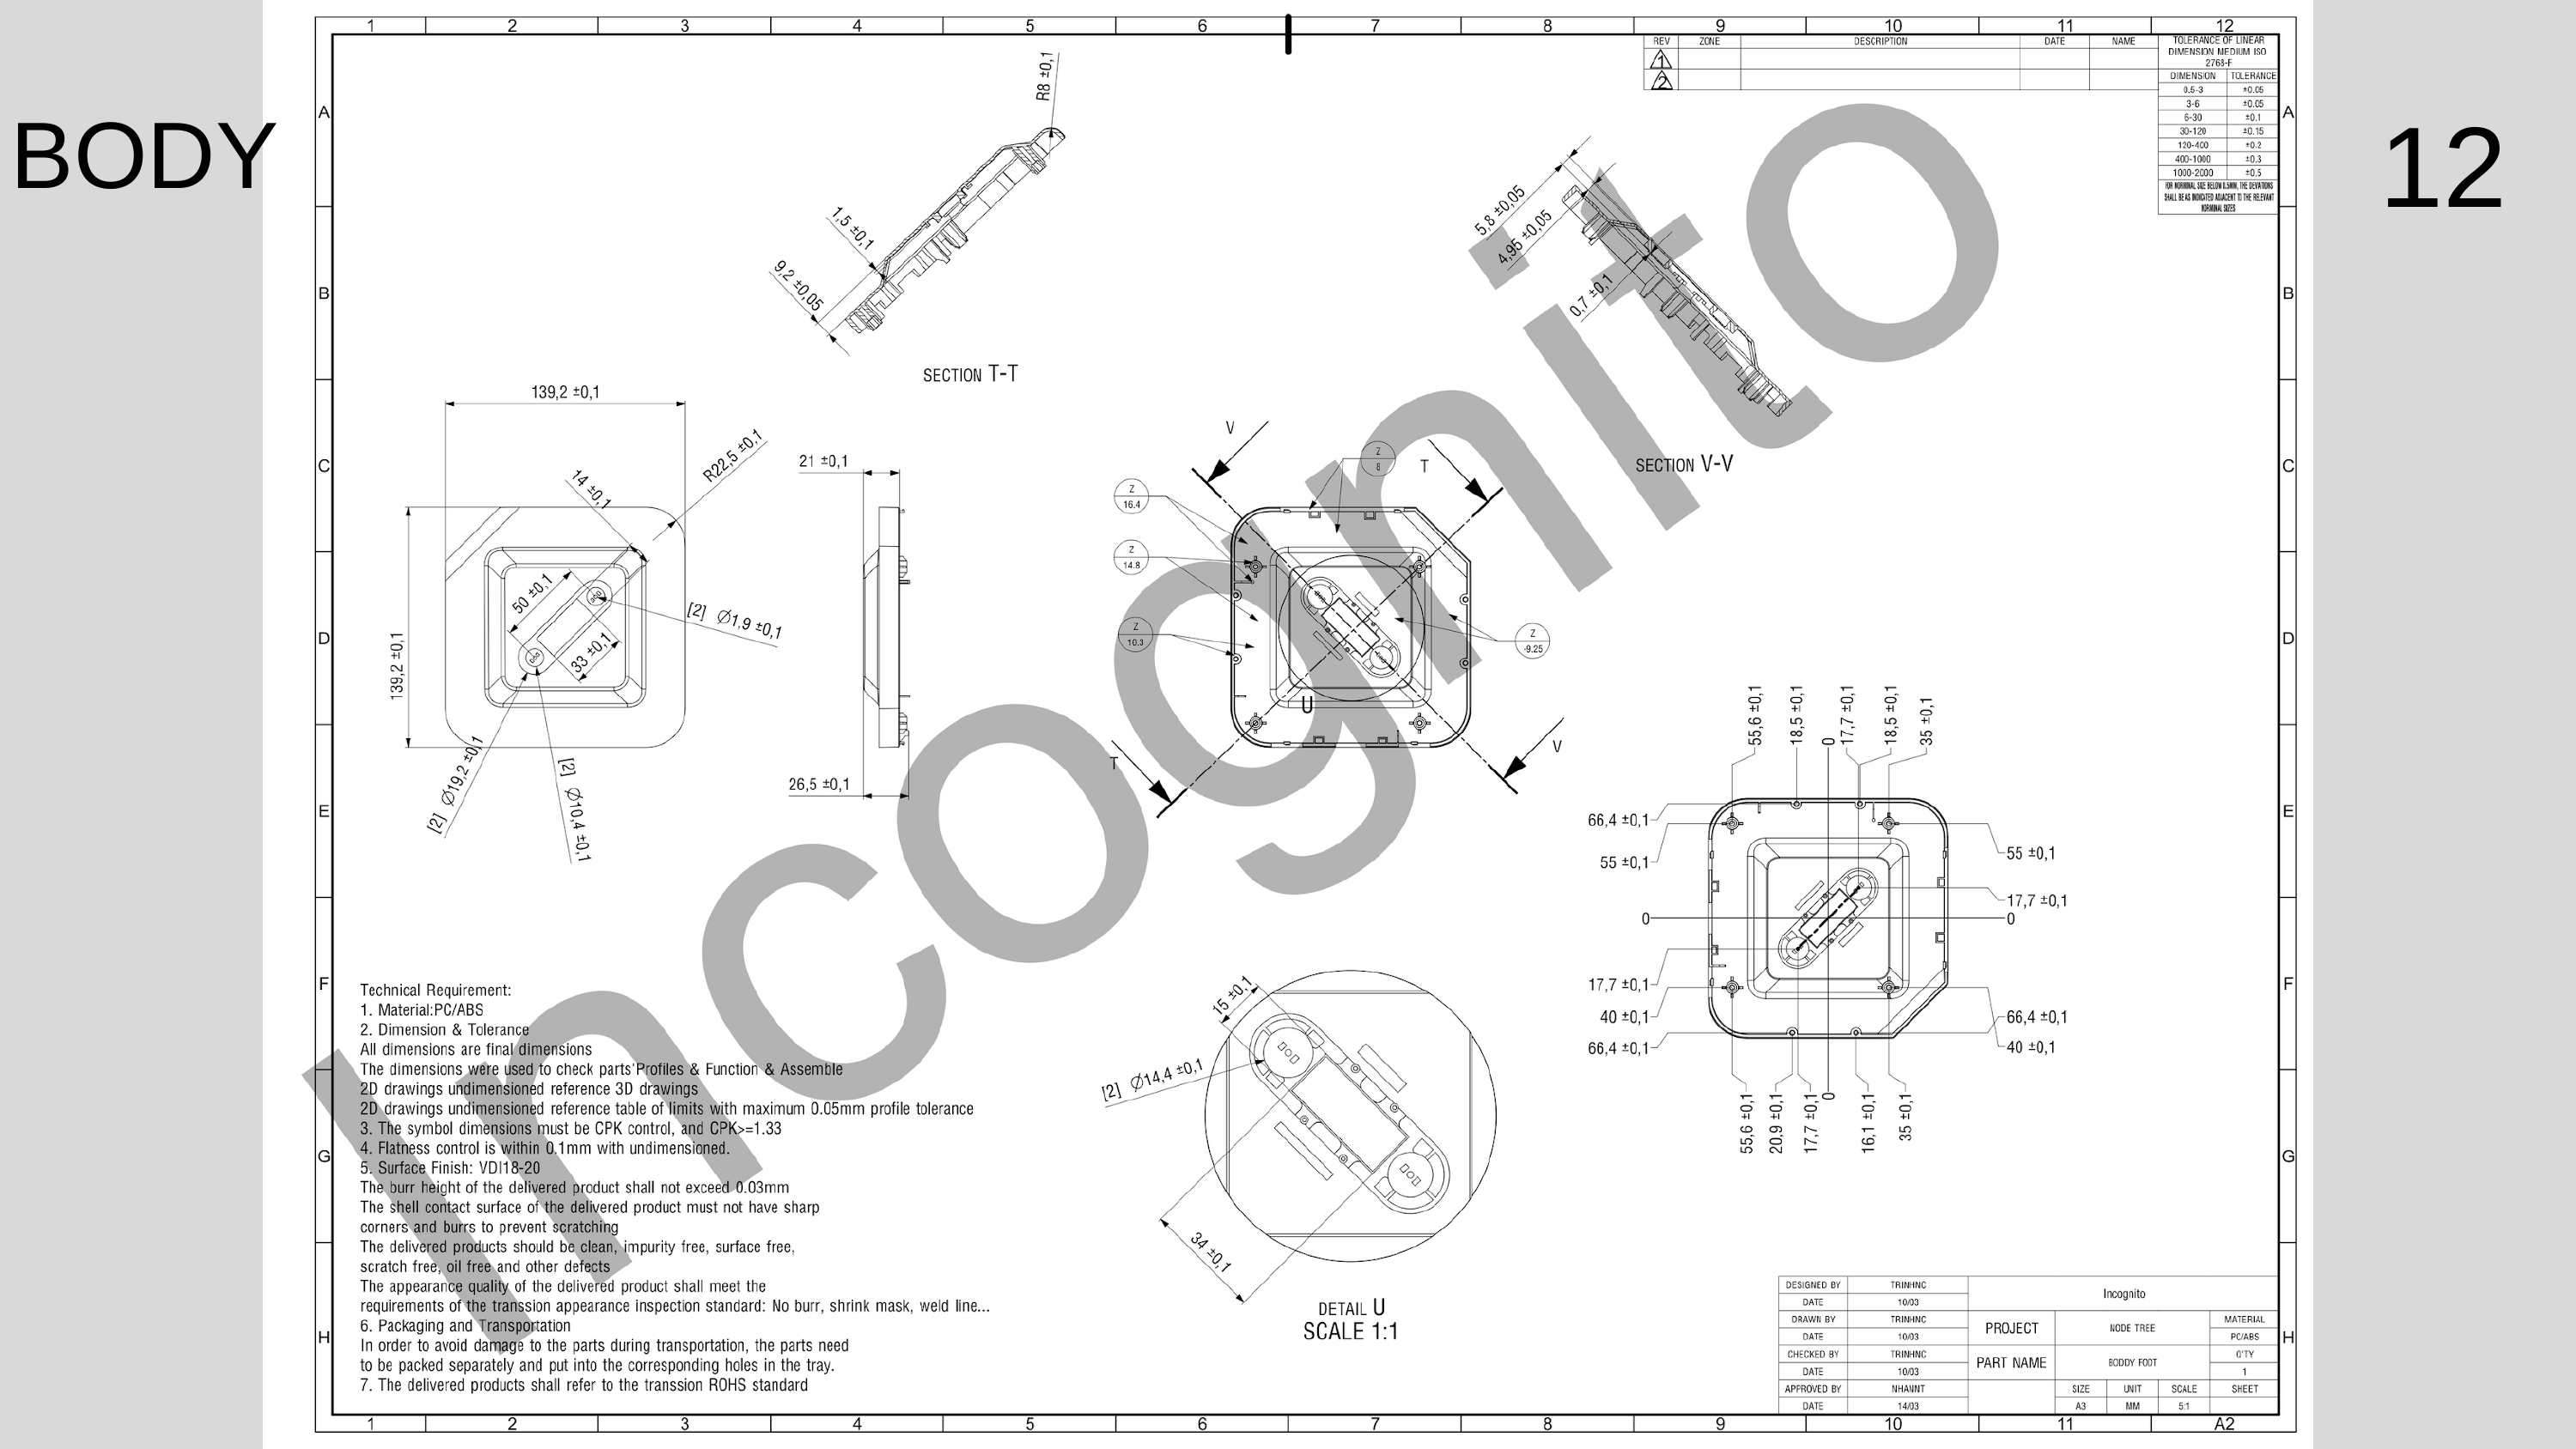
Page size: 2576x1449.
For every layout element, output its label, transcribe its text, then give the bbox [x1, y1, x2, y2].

text_box BODY [0, 89, 343, 203]
text_box 12 [2354, 93, 2507, 231]
picture [263, 0, 2313, 1449]
